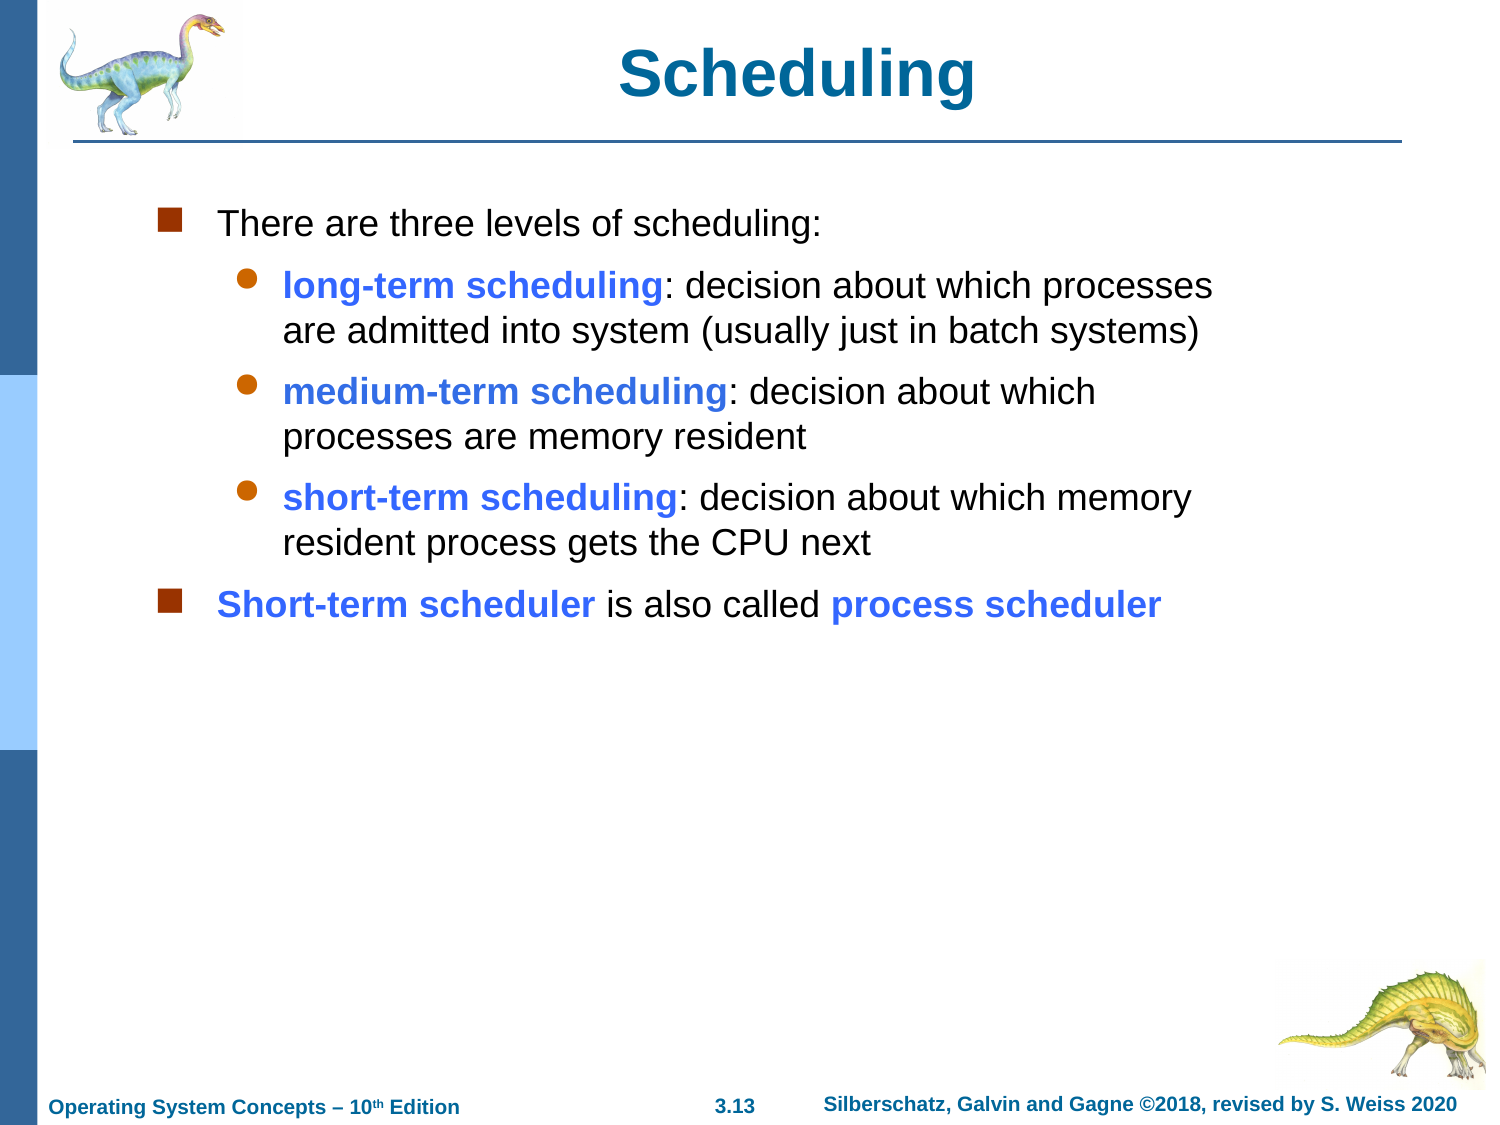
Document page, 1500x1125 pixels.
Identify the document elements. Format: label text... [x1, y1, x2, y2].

picture [1140, 1096, 1148, 1101]
picture [1275, 959, 1486, 1090]
picture [46, 0, 243, 149]
title Scheduling [170, 22, 1425, 117]
list There are three levels of scheduling: long-term scheduling: decision about which processes are admitted into system (usually just in batch systems) medium-term scheduling: decision about which processes are memory resident short-term scheduling: decision about which memory resident process gets the CPU next Short-term scheduler is also called process scheduler [145, 191, 1290, 846]
